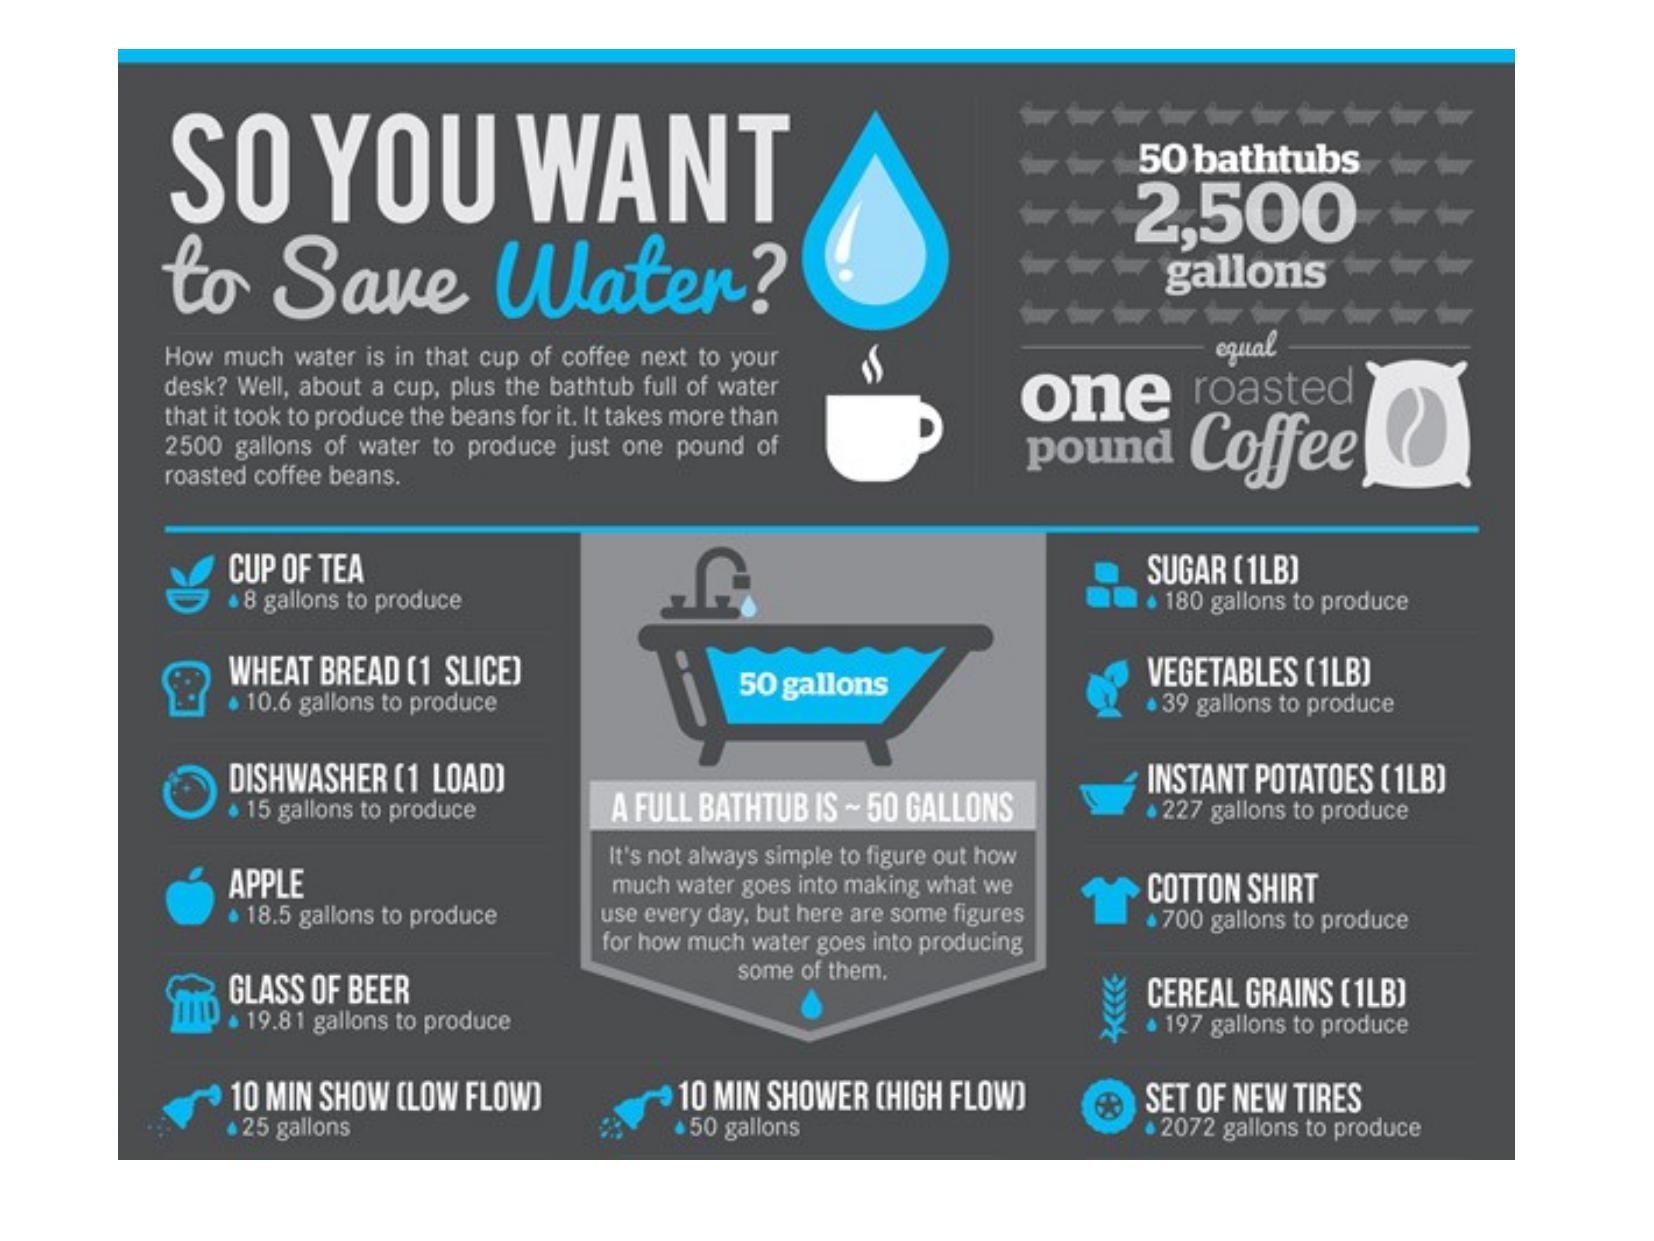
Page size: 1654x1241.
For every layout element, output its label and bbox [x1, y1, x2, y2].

picture [118, 61, 1516, 1160]
